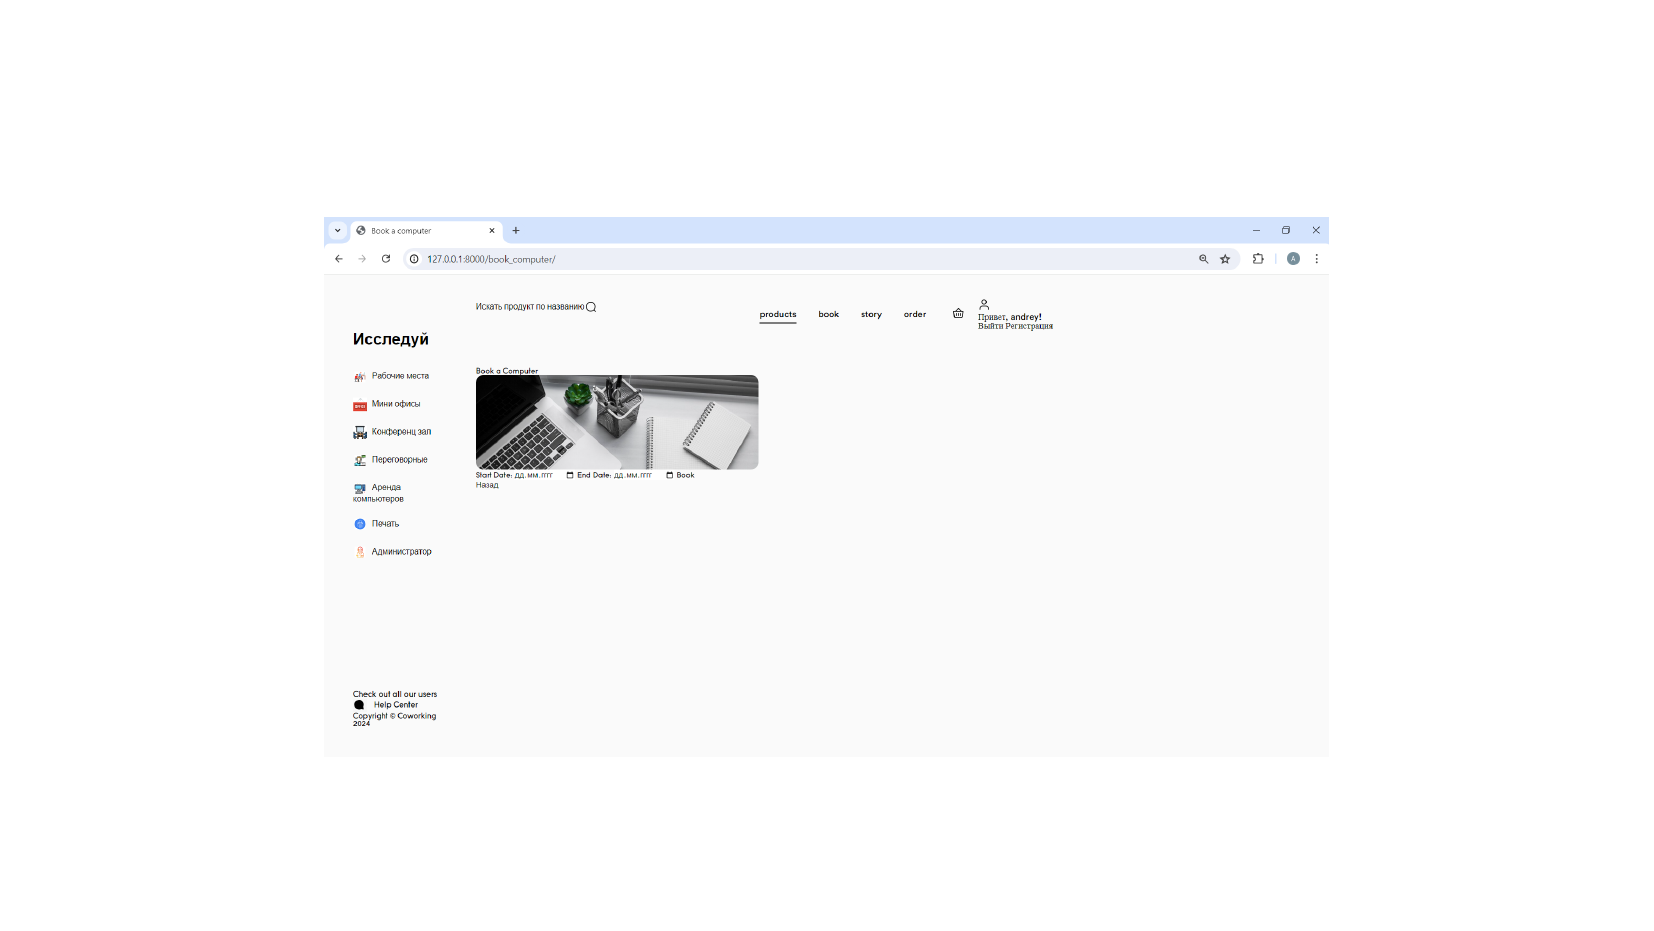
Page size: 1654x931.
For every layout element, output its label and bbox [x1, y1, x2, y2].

picture [324, 217, 1329, 758]
